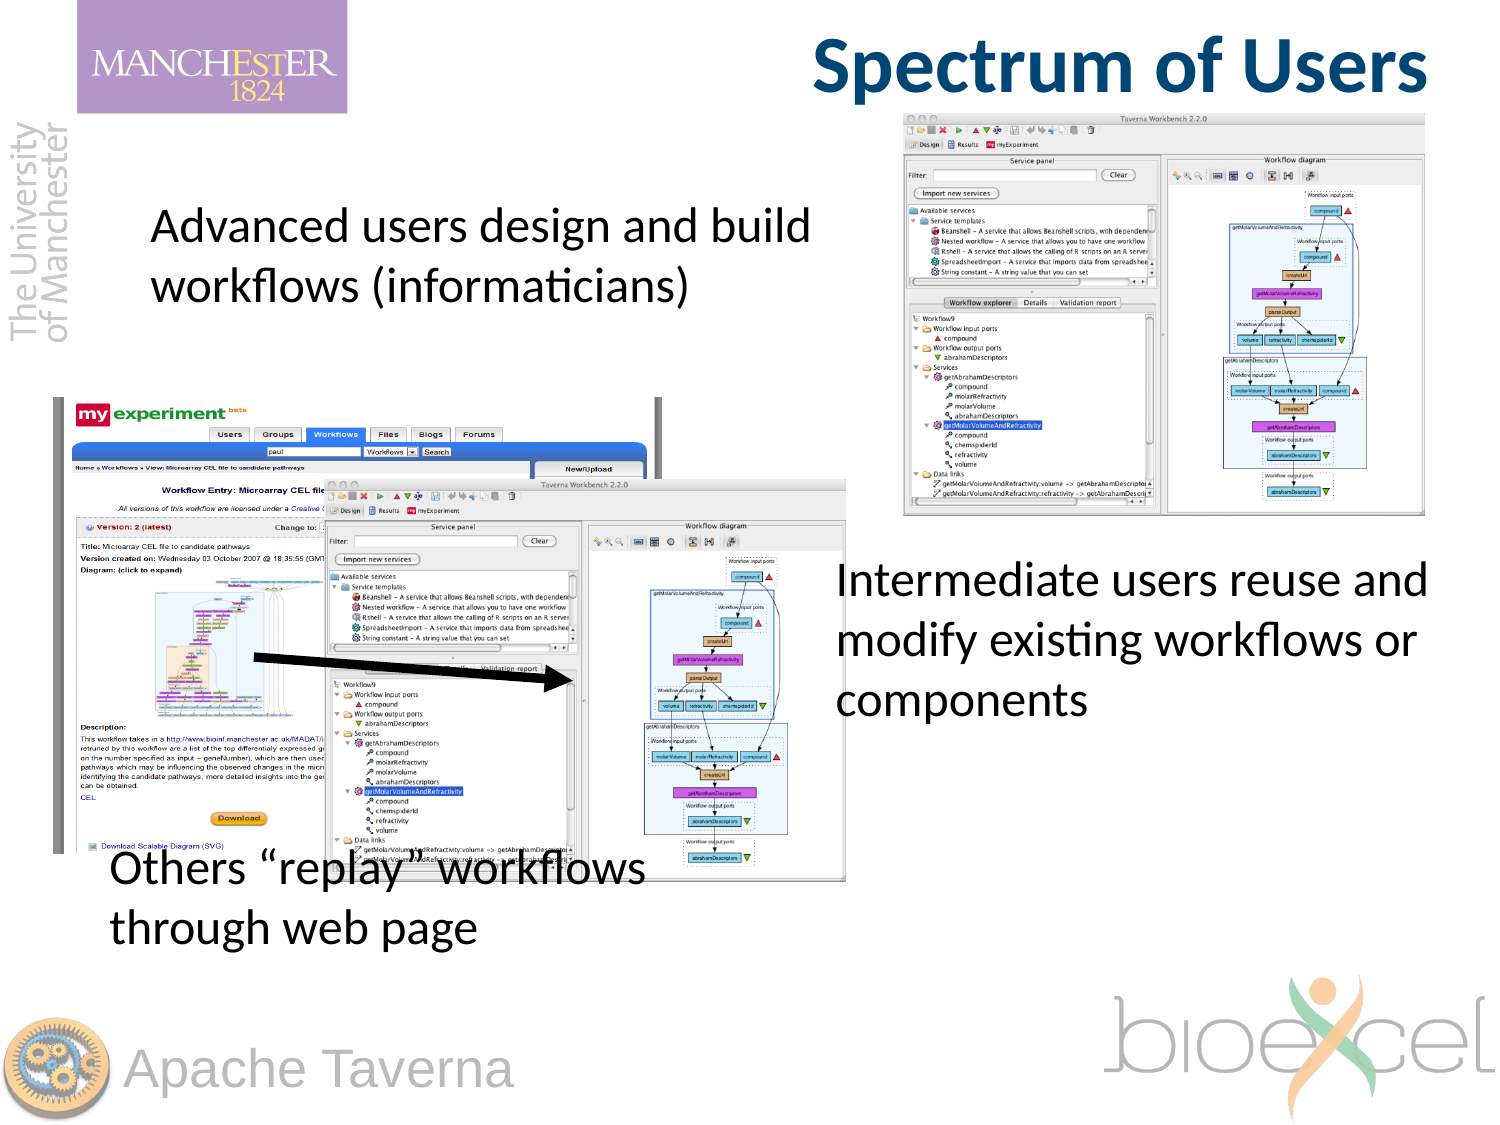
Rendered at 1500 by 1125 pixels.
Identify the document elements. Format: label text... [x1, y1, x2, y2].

picture [53, 397, 846, 882]
text_box Intermediate users reuse and modify existing workflows or components [820, 538, 1447, 735]
text_box Others “replay” workflows through web page [94, 826, 733, 963]
text_box Spectrum of Users [372, 0, 1444, 116]
picture [903, 113, 1425, 516]
text_box Advanced users design and build workflows (informaticians) [135, 184, 886, 320]
